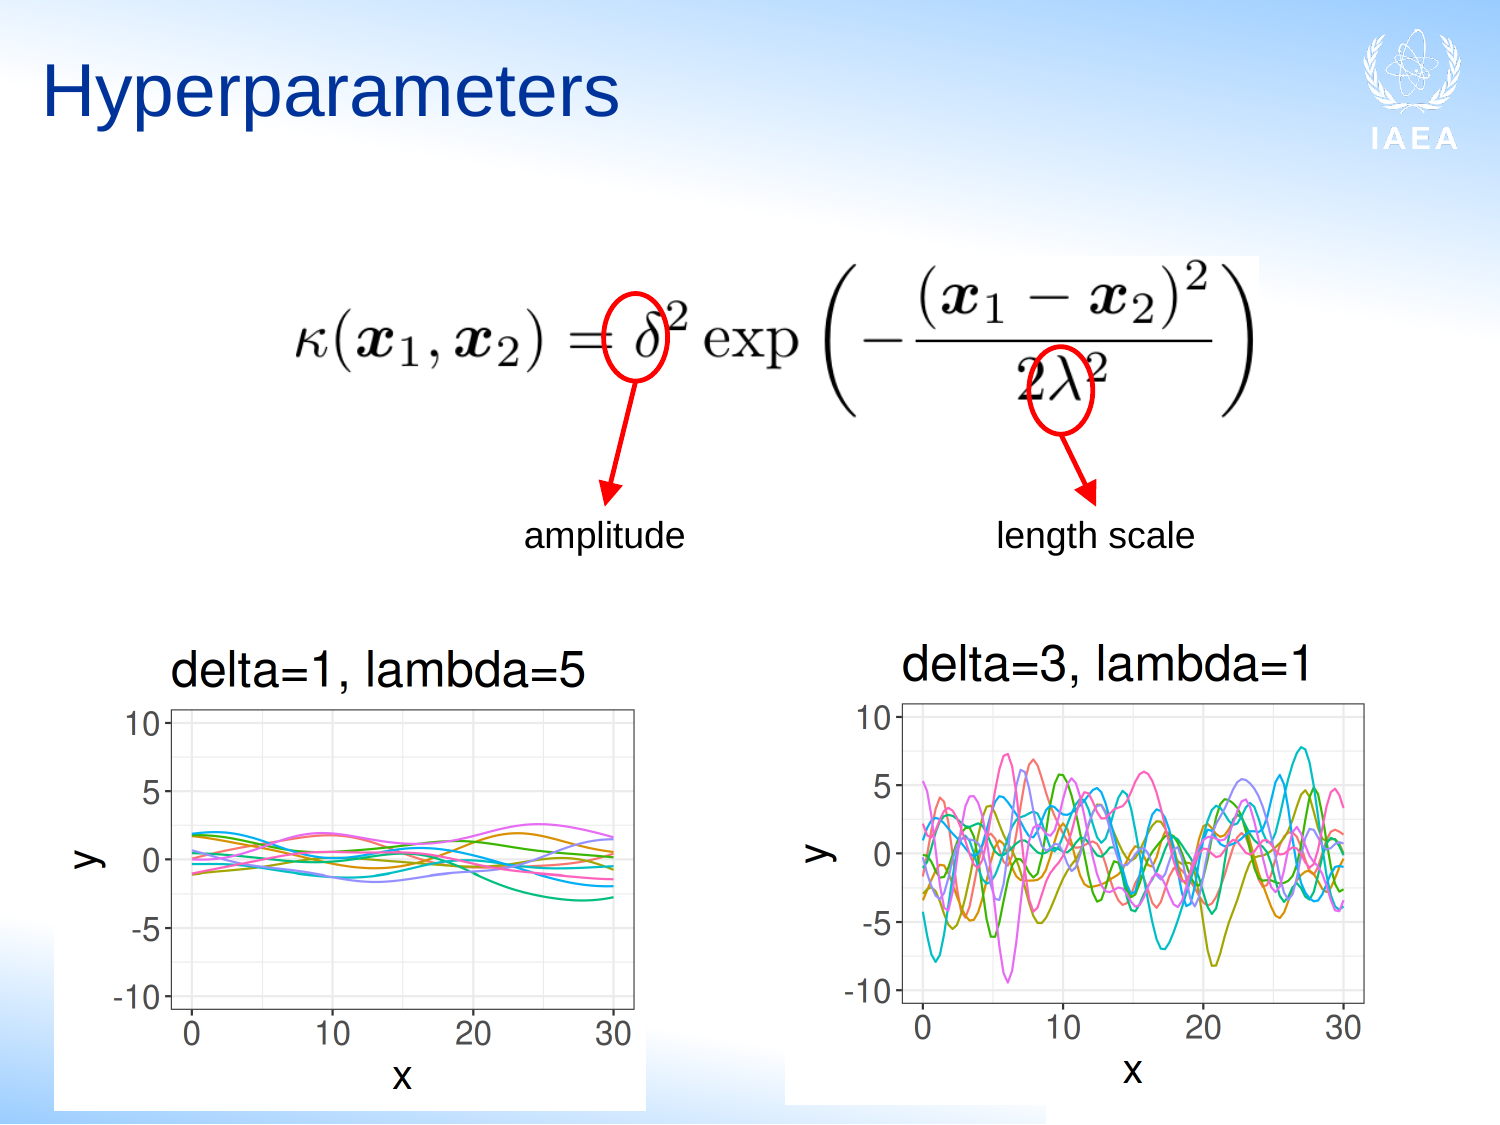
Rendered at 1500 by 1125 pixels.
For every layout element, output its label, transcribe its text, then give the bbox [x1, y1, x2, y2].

text_box length scale [981, 506, 1211, 564]
picture [1363, 29, 1461, 149]
picture [785, 632, 1376, 1105]
picture [607, 296, 665, 378]
picture [54, 638, 646, 1111]
picture [1032, 350, 1090, 420]
picture [289, 256, 1259, 420]
title Hyperparameters [41, 19, 1046, 161]
text_box amplitude [508, 506, 701, 564]
